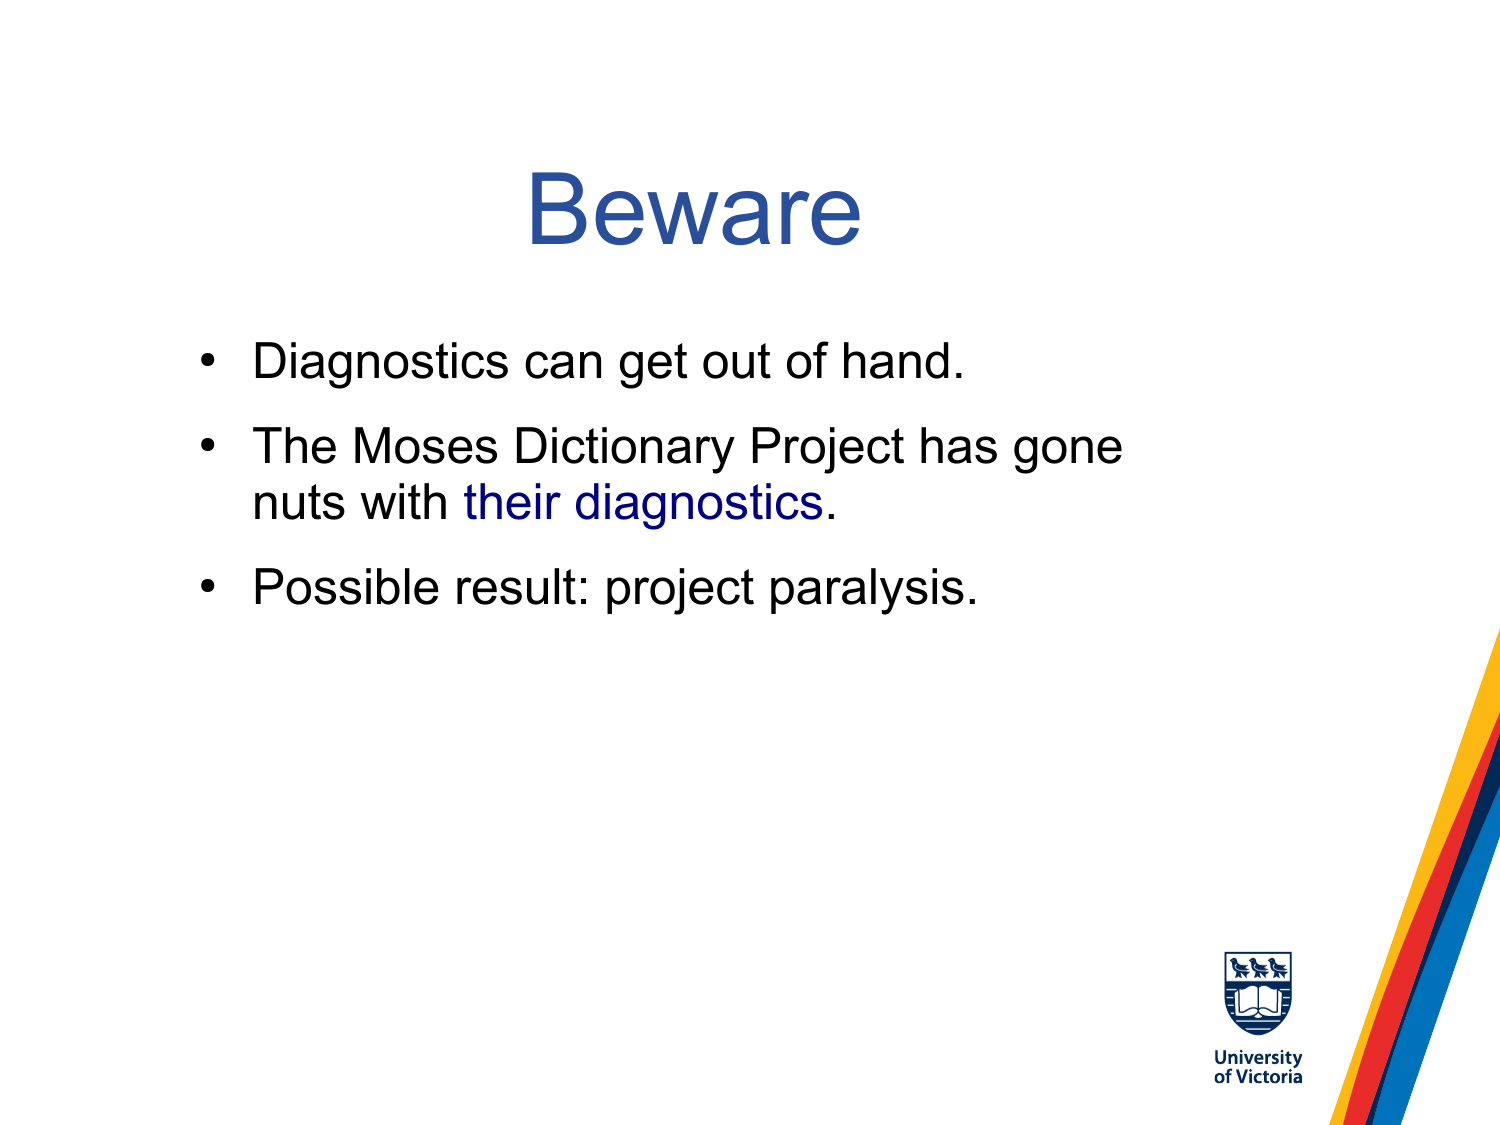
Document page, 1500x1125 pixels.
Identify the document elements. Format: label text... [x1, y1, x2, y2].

picture [0, 0, 1500, 1125]
title Beware [181, 115, 1209, 304]
list Diagnostics can get out of hand. The Moses Dictionary Project has gone nuts with their diagnostics. Possible result: project paralysis. [181, 333, 1209, 1015]
